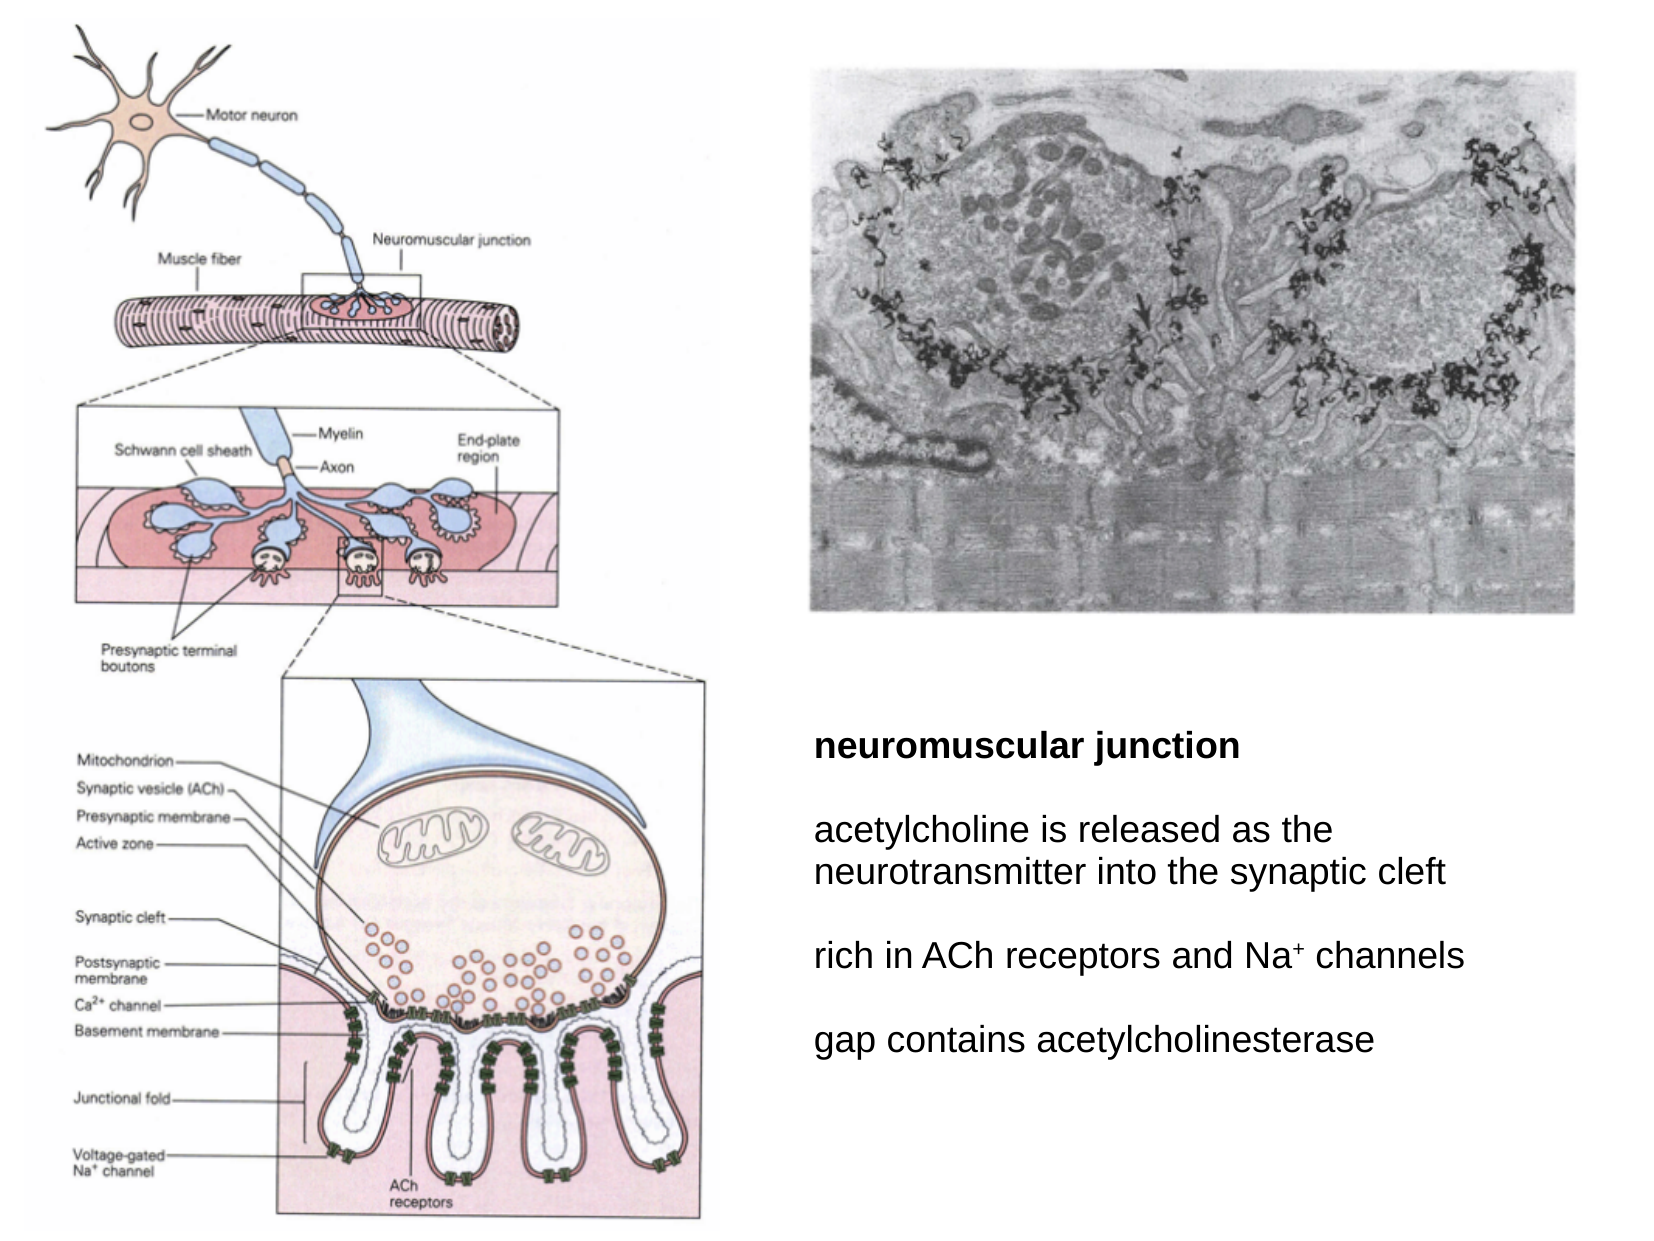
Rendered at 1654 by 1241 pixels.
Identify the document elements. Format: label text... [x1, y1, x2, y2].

text_box neuromuscular junction acetylcholine is released as the neurotransmitter into the synaptic cleft rich in ACh receptors and Na+ channels gap contains acetylcholinesterase [799, 717, 1597, 1068]
picture [795, 56, 1591, 636]
picture [0, 0, 755, 1241]
